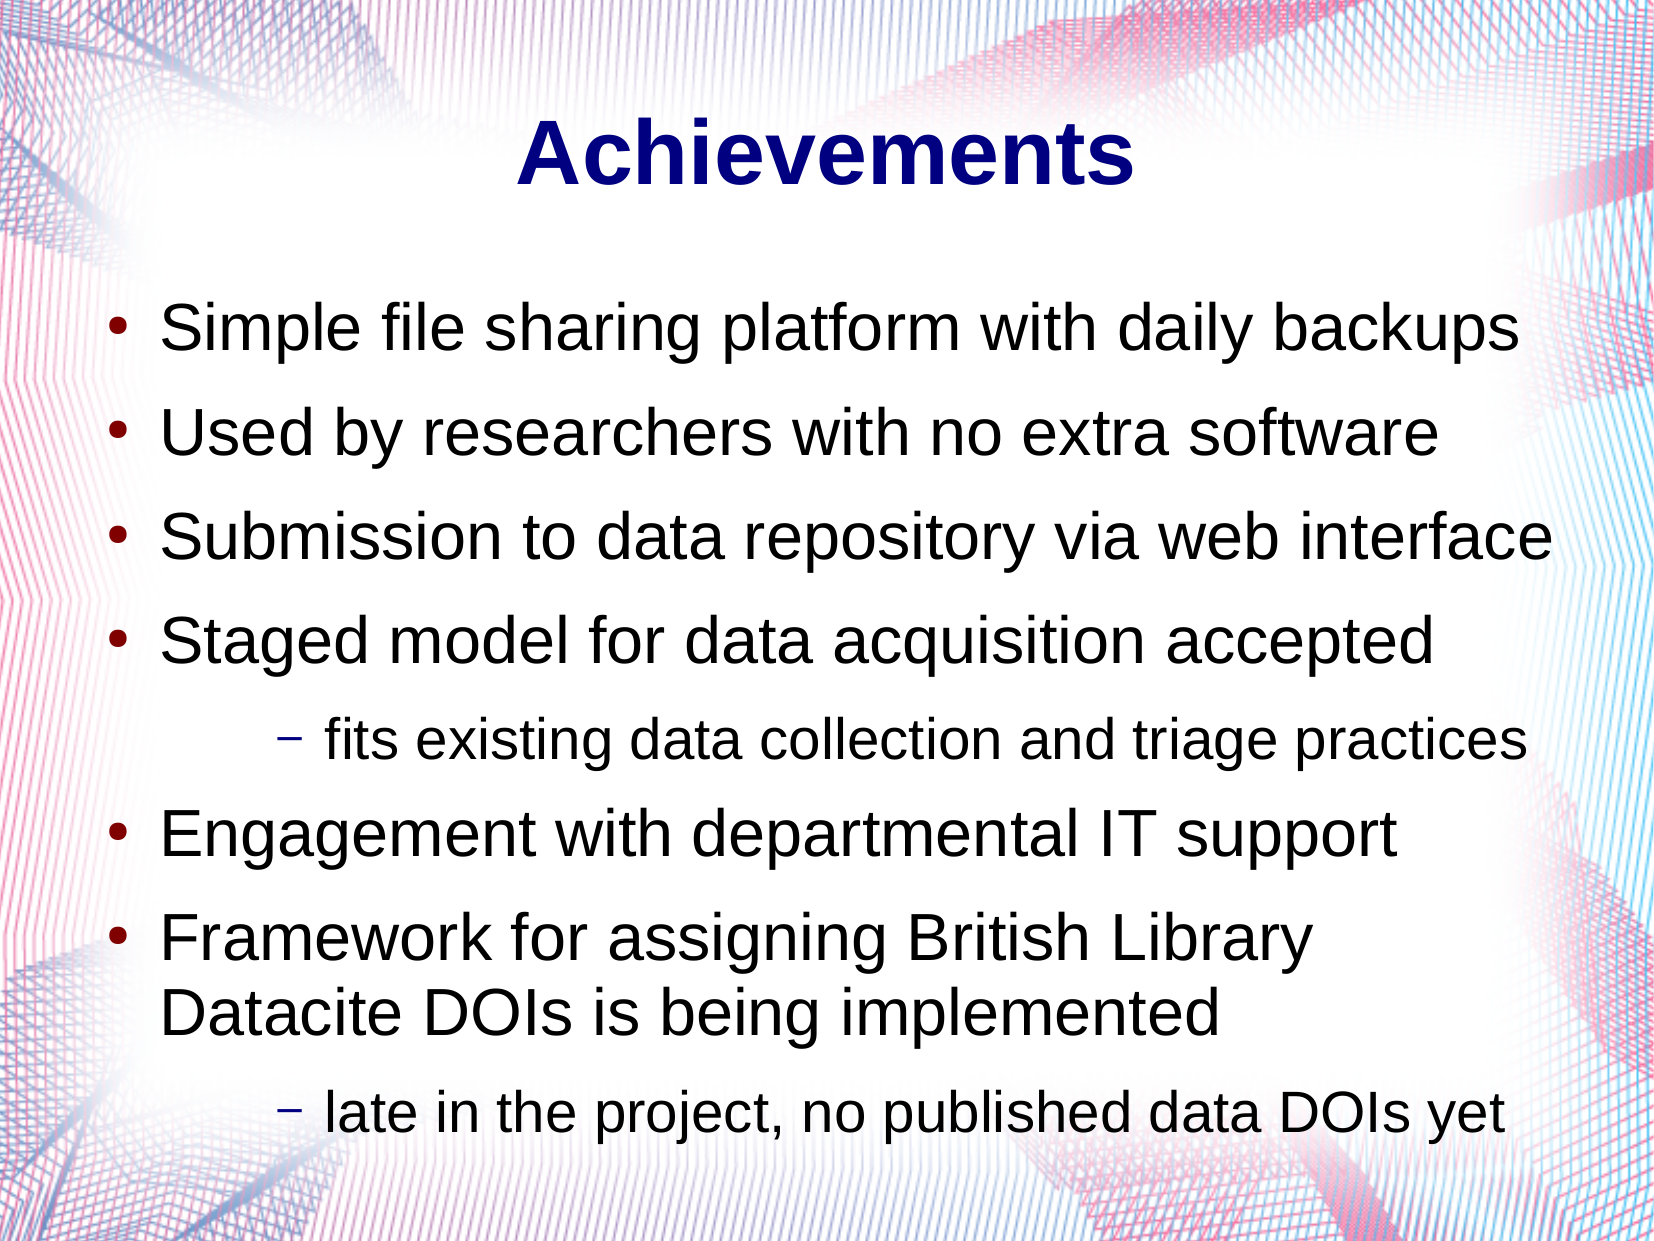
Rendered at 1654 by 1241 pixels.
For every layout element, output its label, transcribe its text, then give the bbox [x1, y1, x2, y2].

title Achievements [82, 56, 1571, 250]
list Simple file sharing platform with daily backups Used by researchers with no extra software Submission to data repository via web interface Staged model for data acquisition accepted fits existing data collection and triage practices Engagement with departmental IT support Framework for assigning British Library Datacite DOIs is being implemented late in the project, no published data DOIs yet [88, 290, 1577, 1143]
picture [0, 0, 1654, 1241]
